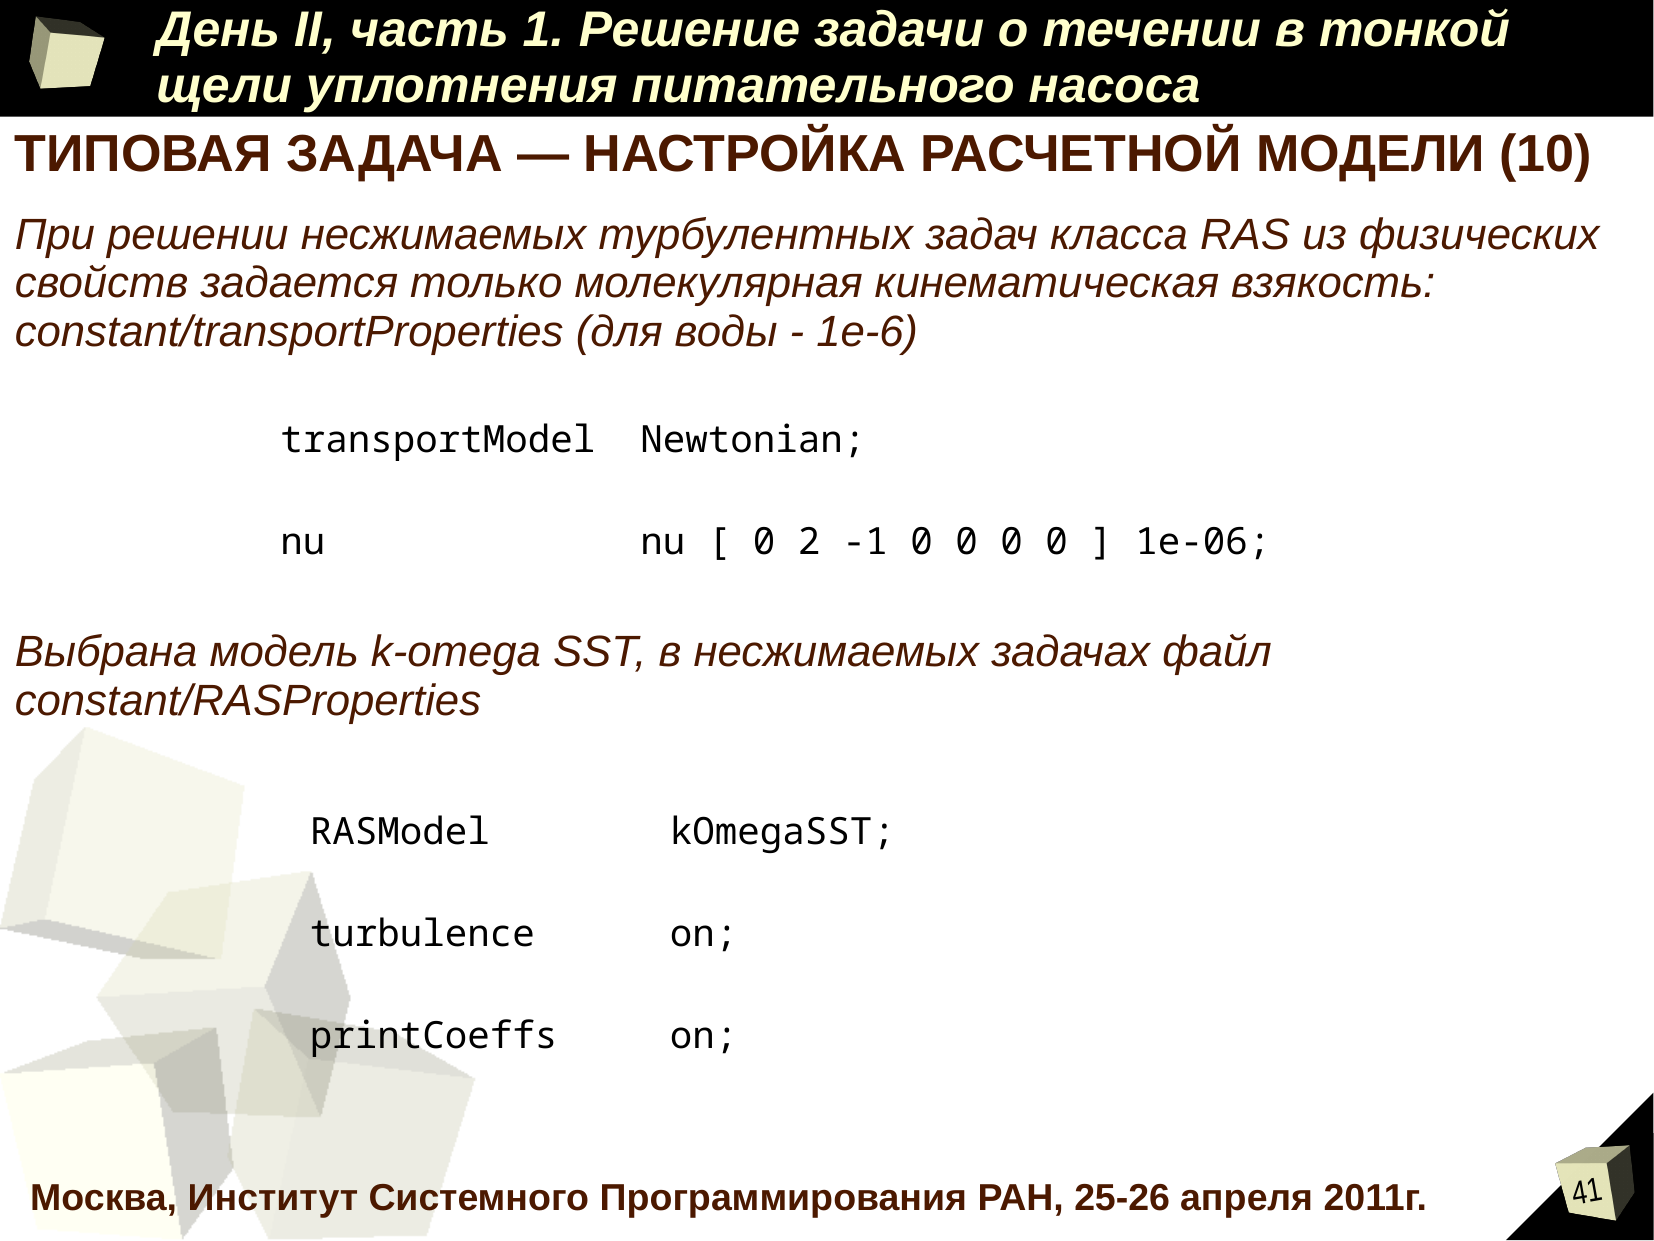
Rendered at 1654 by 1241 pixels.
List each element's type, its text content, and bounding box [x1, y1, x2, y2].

text_box ТИПОВАЯ ЗАДАЧА — НАСТРОЙКА РАСЧЕТНОЙ МОДЕЛИ (10) [0, 117, 1654, 207]
text_box Выбрана модель k-omega SST, в несжимаемых задачах файл constant/RASProperties [0, 620, 1654, 733]
text_box RASModel kOmegaSST; turbulence on; printCoeffs on; [295, 797, 1329, 1026]
text_box transportModel Newtonian; nu nu [ 0 2 -1 0 0 0 0 ] 1e-06; [265, 404, 1359, 548]
picture [0, 733, 477, 1241]
text_box При решении несжимаемых турбулентных задач класса RAS из физических свойств задается только молекулярная кинематическая взякость: constant/transportProperties (для воды - 1e-6) [0, 207, 1654, 364]
picture [464, 1193, 472, 1198]
